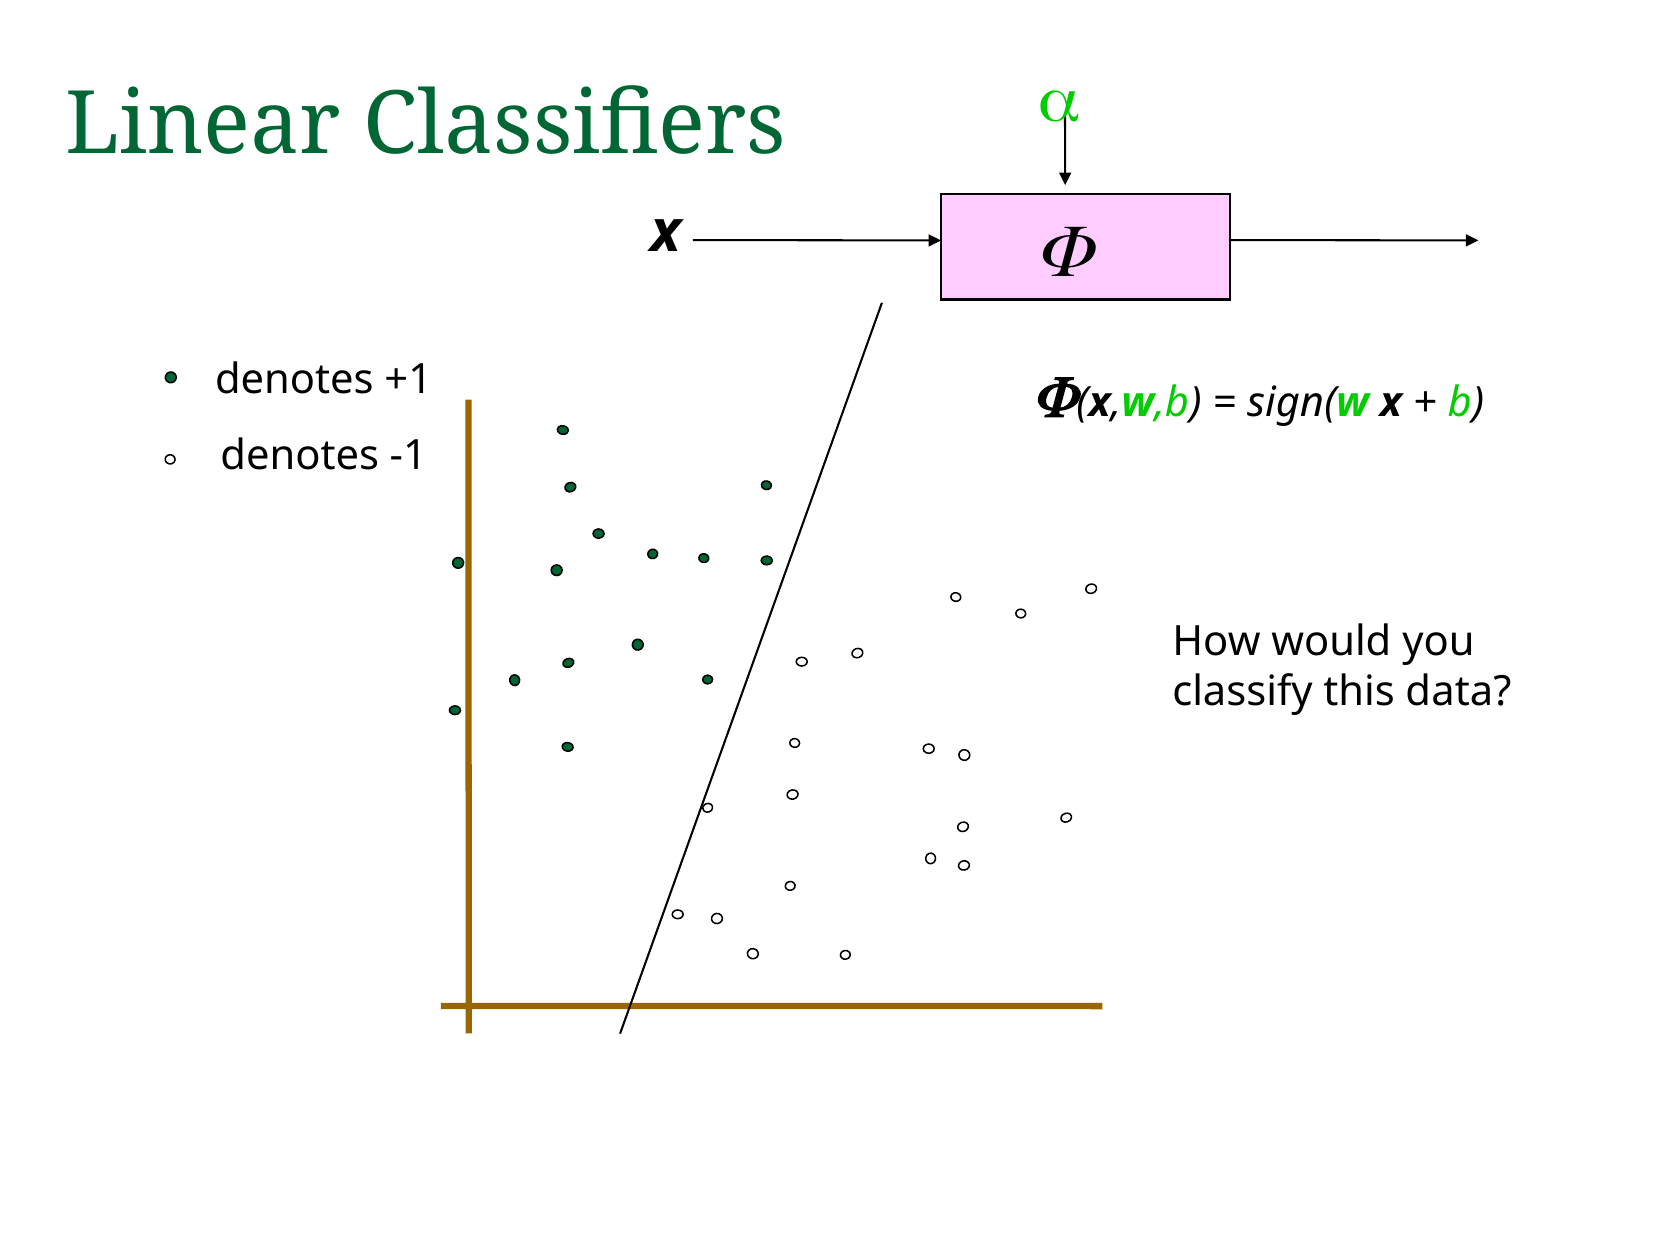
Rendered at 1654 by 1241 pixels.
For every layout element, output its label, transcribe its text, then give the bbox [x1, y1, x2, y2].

text_box [958, 860, 970, 871]
text_box [702, 675, 713, 684]
text_box [1061, 813, 1072, 823]
text_box denotes +1 denotes -1 [151, 344, 497, 486]
text_box [509, 674, 520, 686]
text_box [165, 372, 177, 383]
text_box [852, 648, 863, 658]
text_box [593, 528, 605, 539]
text_box [761, 556, 773, 565]
text_box [698, 553, 709, 563]
text_box [672, 909, 684, 919]
text_box [632, 639, 644, 651]
text_box [1015, 609, 1026, 618]
text_box [789, 738, 800, 748]
text_box [958, 749, 970, 761]
text_box [796, 657, 808, 667]
text_box [647, 549, 658, 559]
text_box [761, 481, 772, 490]
text_box F [940, 194, 1231, 300]
text_box [785, 881, 796, 891]
text_box [565, 482, 576, 492]
text_box [703, 803, 713, 813]
text_box  [1023, 47, 1093, 143]
text_box [923, 744, 935, 754]
text_box [787, 789, 799, 800]
text_box F(x,w,b) = sign(w x + b) [968, 350, 1548, 436]
text_box [957, 822, 969, 832]
text_box [747, 948, 759, 959]
text_box [165, 454, 176, 464]
text_box [1085, 584, 1097, 594]
text_box x [610, 185, 721, 271]
text_box [562, 742, 574, 752]
text_box [950, 592, 961, 602]
text_box [840, 950, 851, 960]
text_box [452, 557, 464, 569]
text_box Linear Classifiers [27, 55, 869, 180]
text_box [551, 564, 563, 576]
text_box [711, 913, 723, 924]
text_box [925, 853, 936, 864]
text_box How would you classify this data? [1157, 606, 1558, 722]
text_box [449, 705, 461, 715]
text_box [557, 425, 569, 435]
text_box [563, 658, 574, 668]
